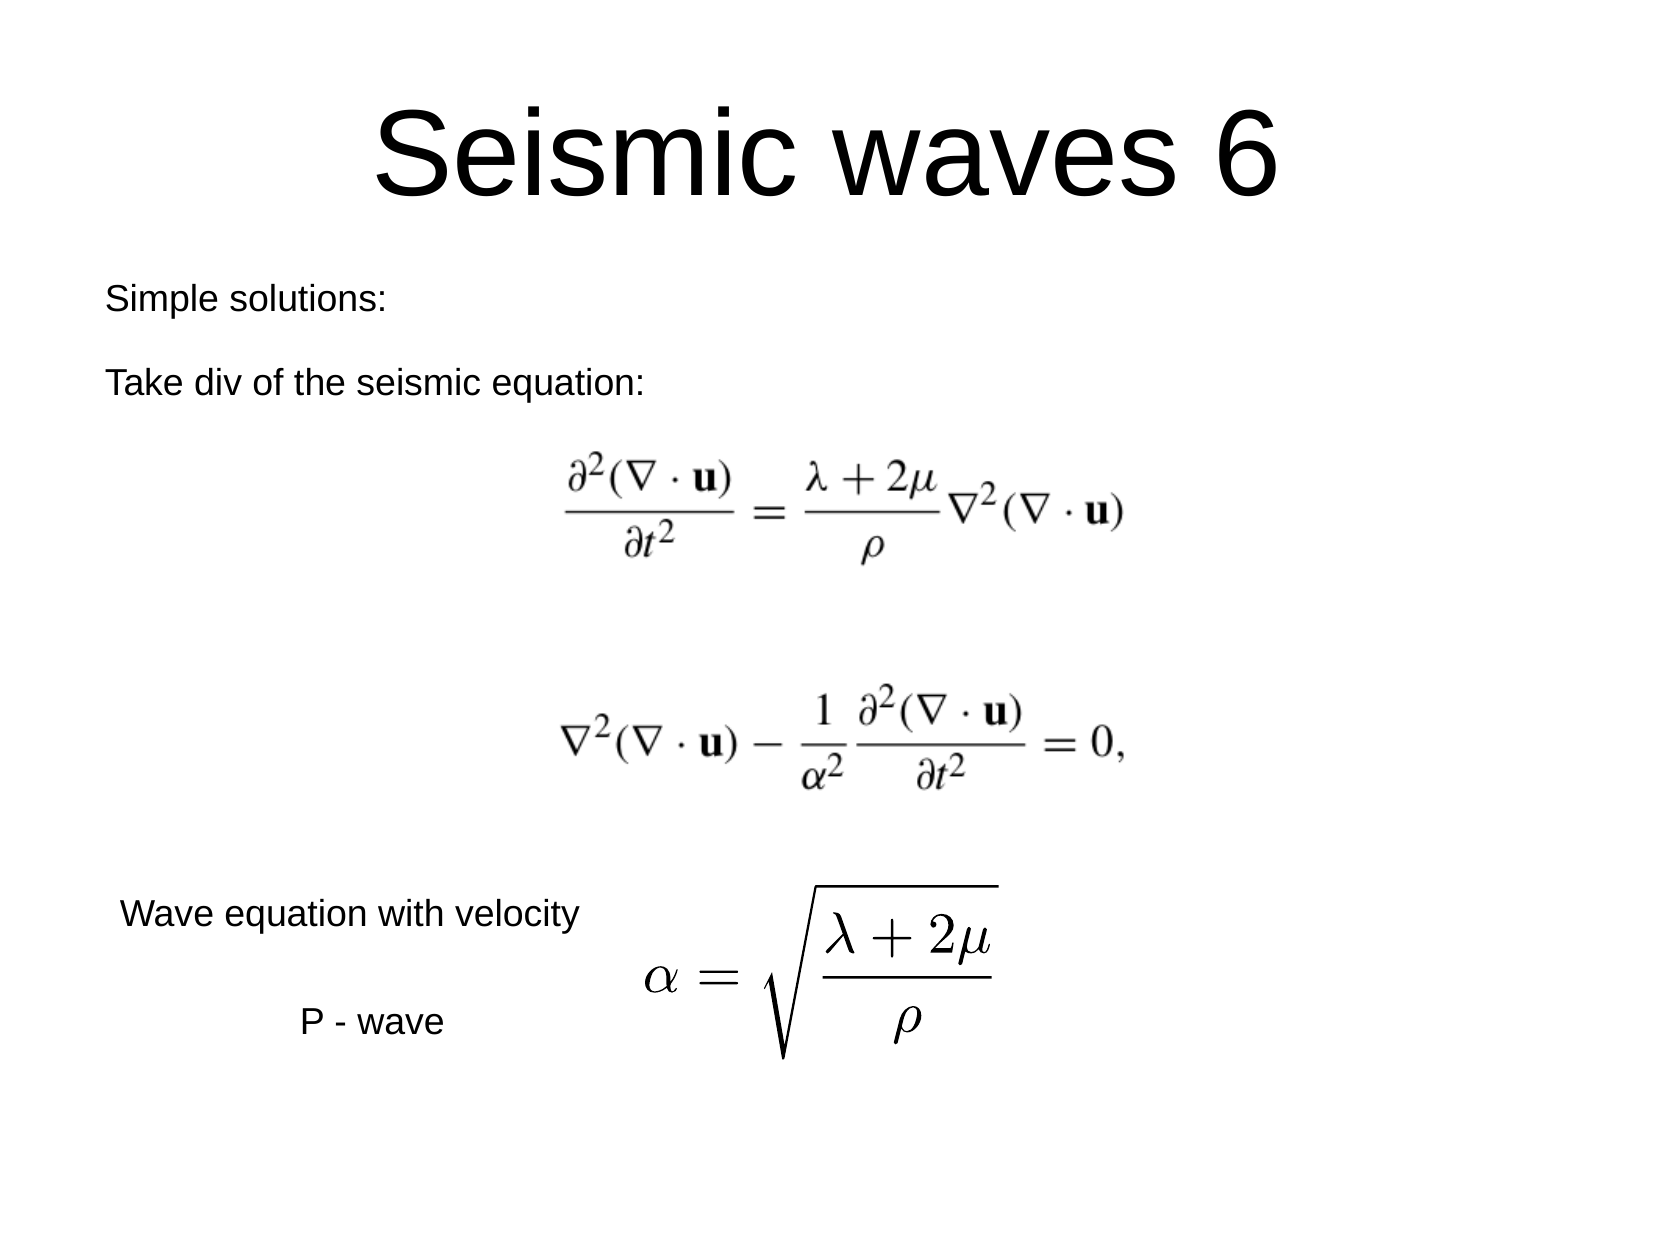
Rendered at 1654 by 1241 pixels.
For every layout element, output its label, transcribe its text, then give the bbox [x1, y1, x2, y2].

text_box [645, 885, 999, 1060]
picture [491, 425, 1166, 819]
text_box P - wave [285, 993, 460, 1051]
text_box Wave equation with velocity [105, 885, 606, 942]
title Seismic waves 6 [82, 49, 1571, 257]
text_box Simple solutions: Take div of the seismic equation: [90, 270, 661, 411]
